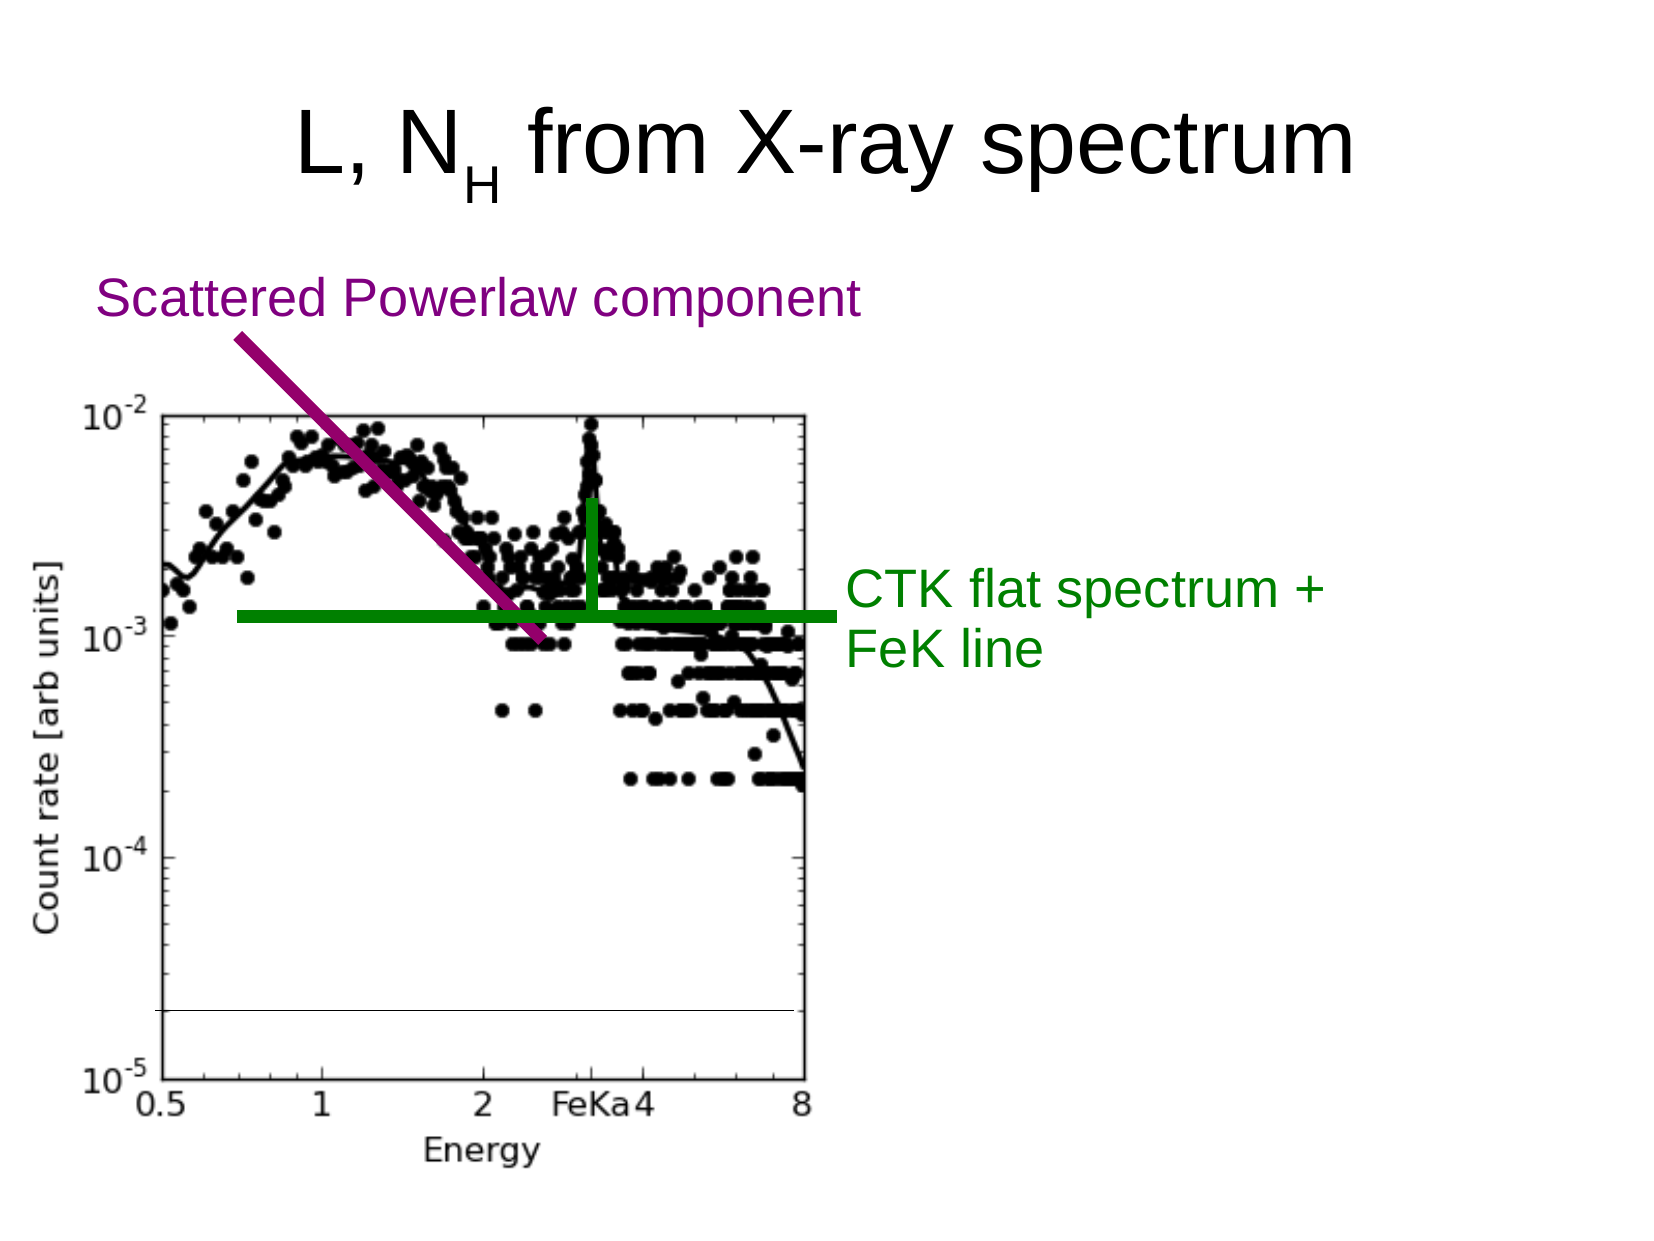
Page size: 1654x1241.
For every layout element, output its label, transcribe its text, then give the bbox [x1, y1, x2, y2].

title L, NH from X-ray spectrum [82, 49, 1571, 257]
picture [371, 458, 831, 610]
text_box CTK flat spectrum + FeK line [830, 550, 1394, 711]
text_box Scattered Powerlaw component [80, 260, 944, 458]
picture [13, 372, 831, 1187]
